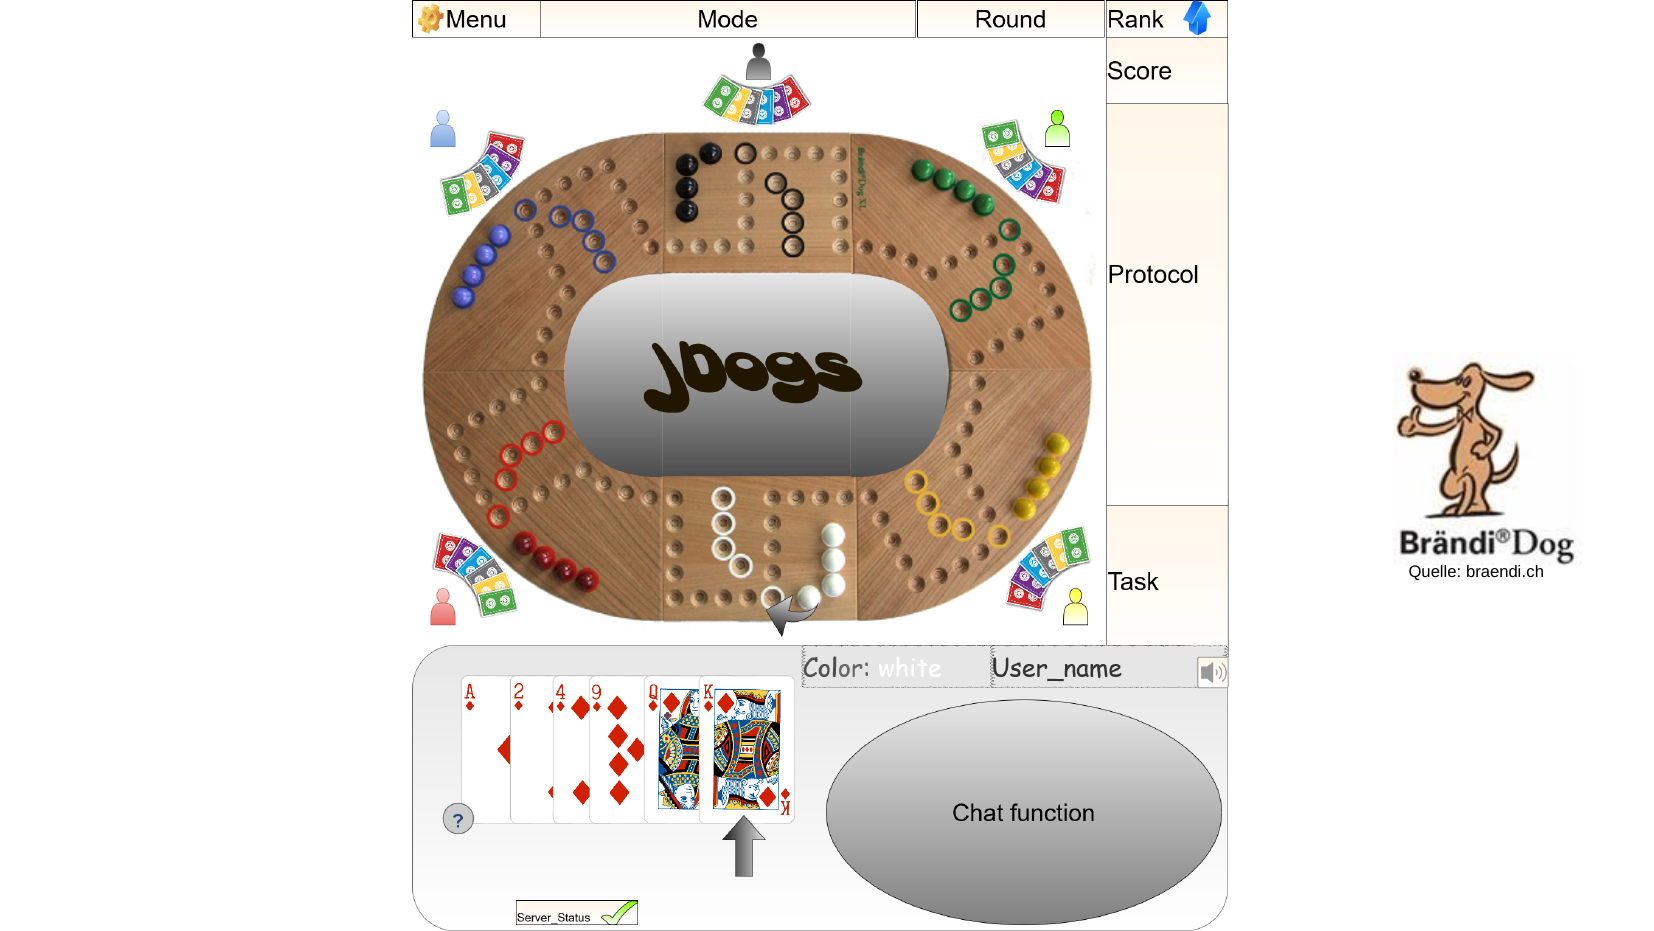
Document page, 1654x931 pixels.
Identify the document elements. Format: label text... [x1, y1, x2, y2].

picture [1294, 352, 1654, 578]
picture [412, 0, 1229, 931]
text_box Quelle: braendi.ch [1393, 555, 1607, 589]
